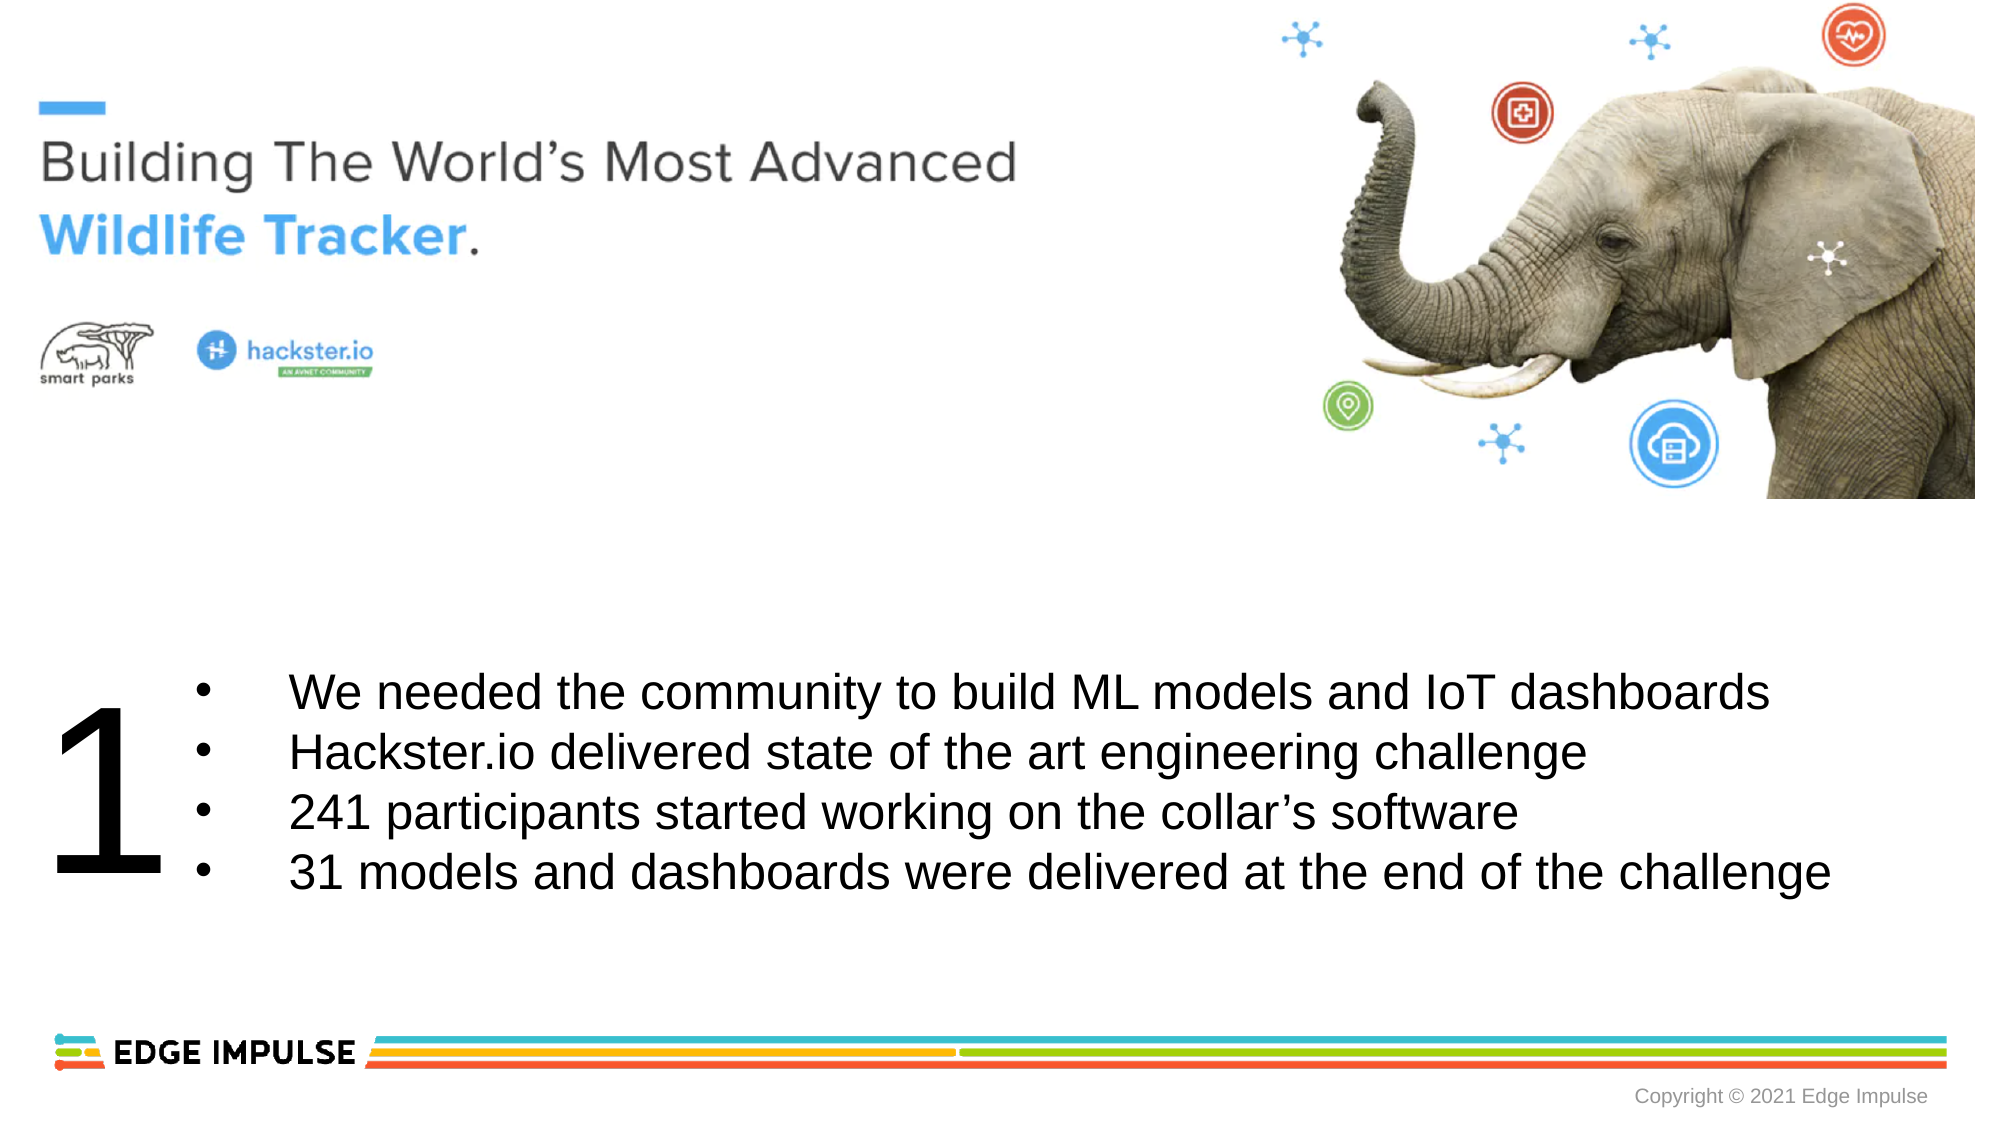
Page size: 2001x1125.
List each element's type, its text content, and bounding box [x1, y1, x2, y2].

text_box 1 [24, 626, 182, 929]
text_box We needed the community to build ML models and IoT dashboards Hackster.io delivered state of the art engineering challenge 241 participants started working on the collar’s software 31 models and dashboards were delivered at the end of the challenge [182, 652, 1930, 907]
picture [0, 0, 2000, 1125]
